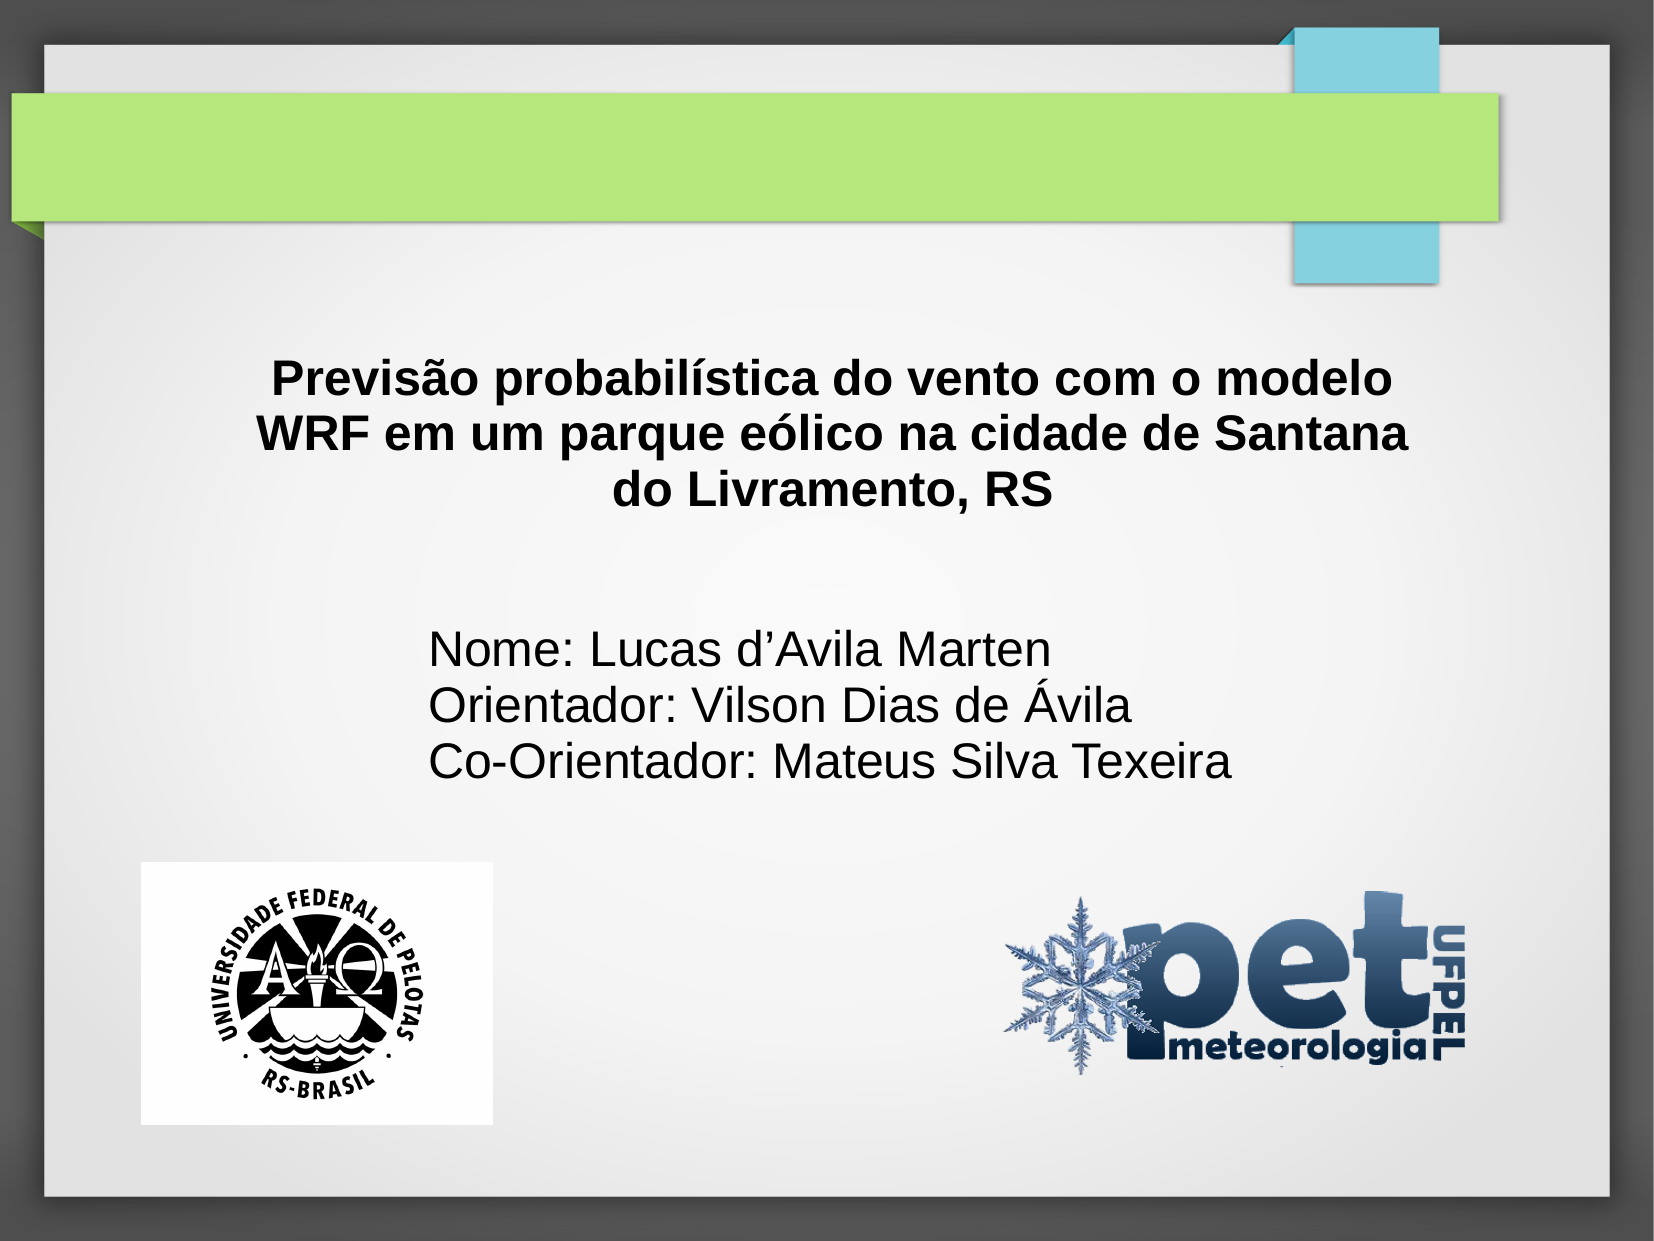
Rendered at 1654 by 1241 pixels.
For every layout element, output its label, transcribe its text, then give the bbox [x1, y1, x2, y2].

text_box Previsão probabilística do vento com o modelo WRF em um parque eólico na cidade de Santana do Livramento, RS [224, 342, 1441, 558]
text_box Nome: Lucas d’Avila Marten Orientador: Vilson Dias de Ávila Co-Orientador: Mateus Silva Texeira [413, 614, 1264, 797]
picture [0, 0, 1654, 1241]
